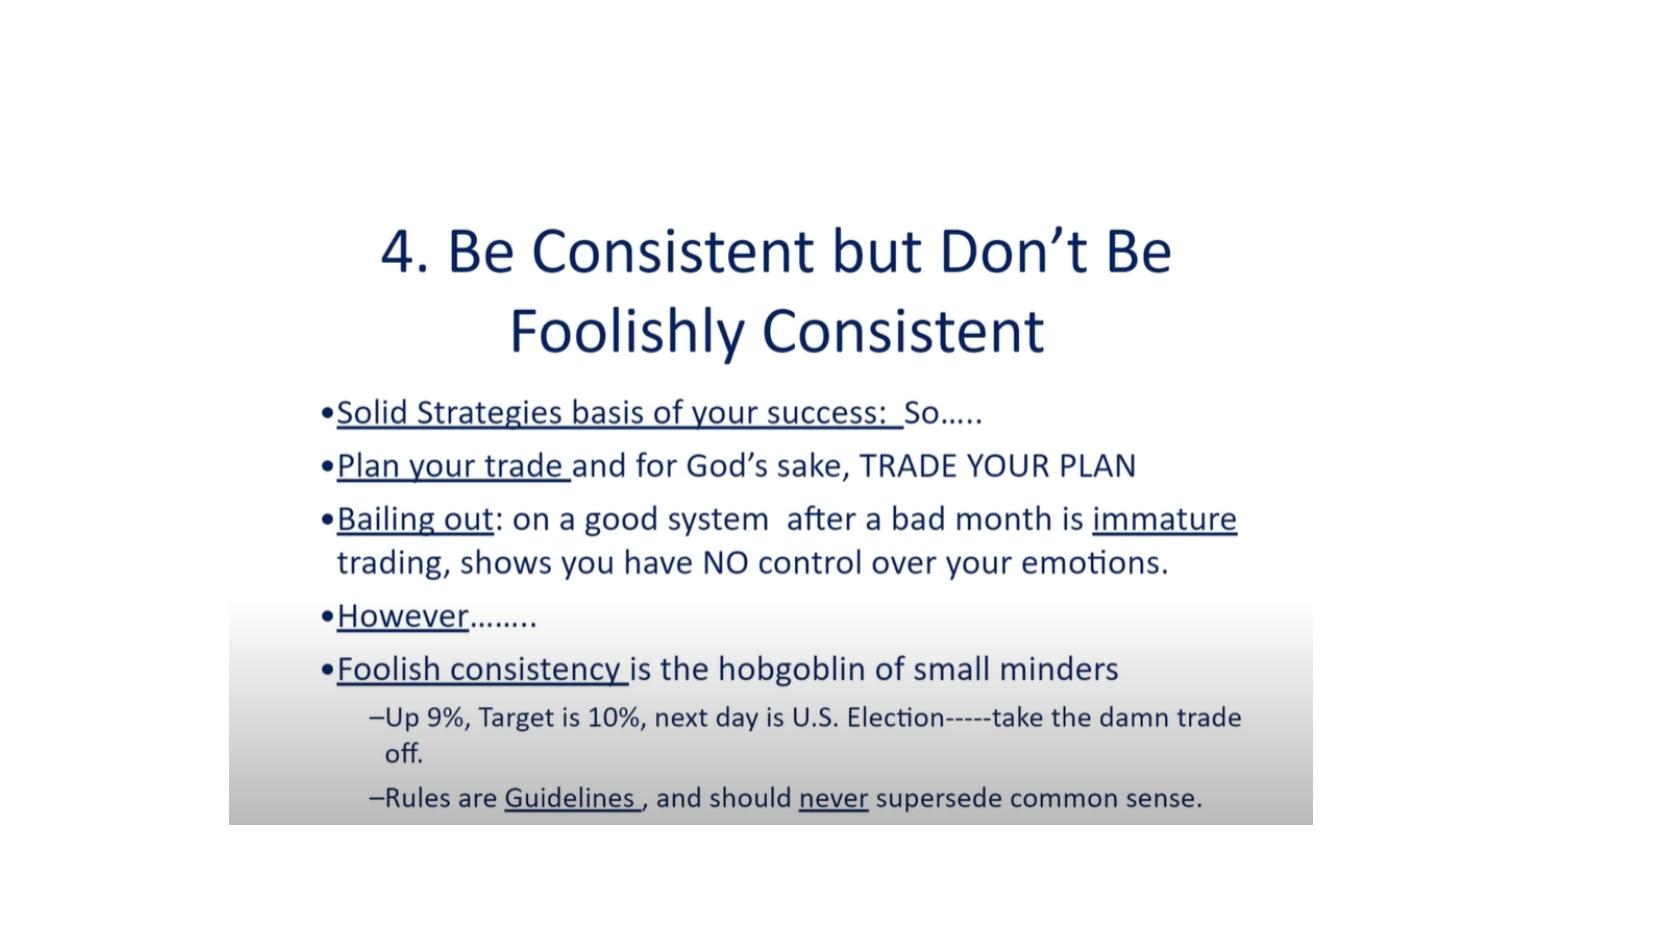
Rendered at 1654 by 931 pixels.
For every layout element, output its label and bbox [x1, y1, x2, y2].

picture [229, 189, 1313, 826]
